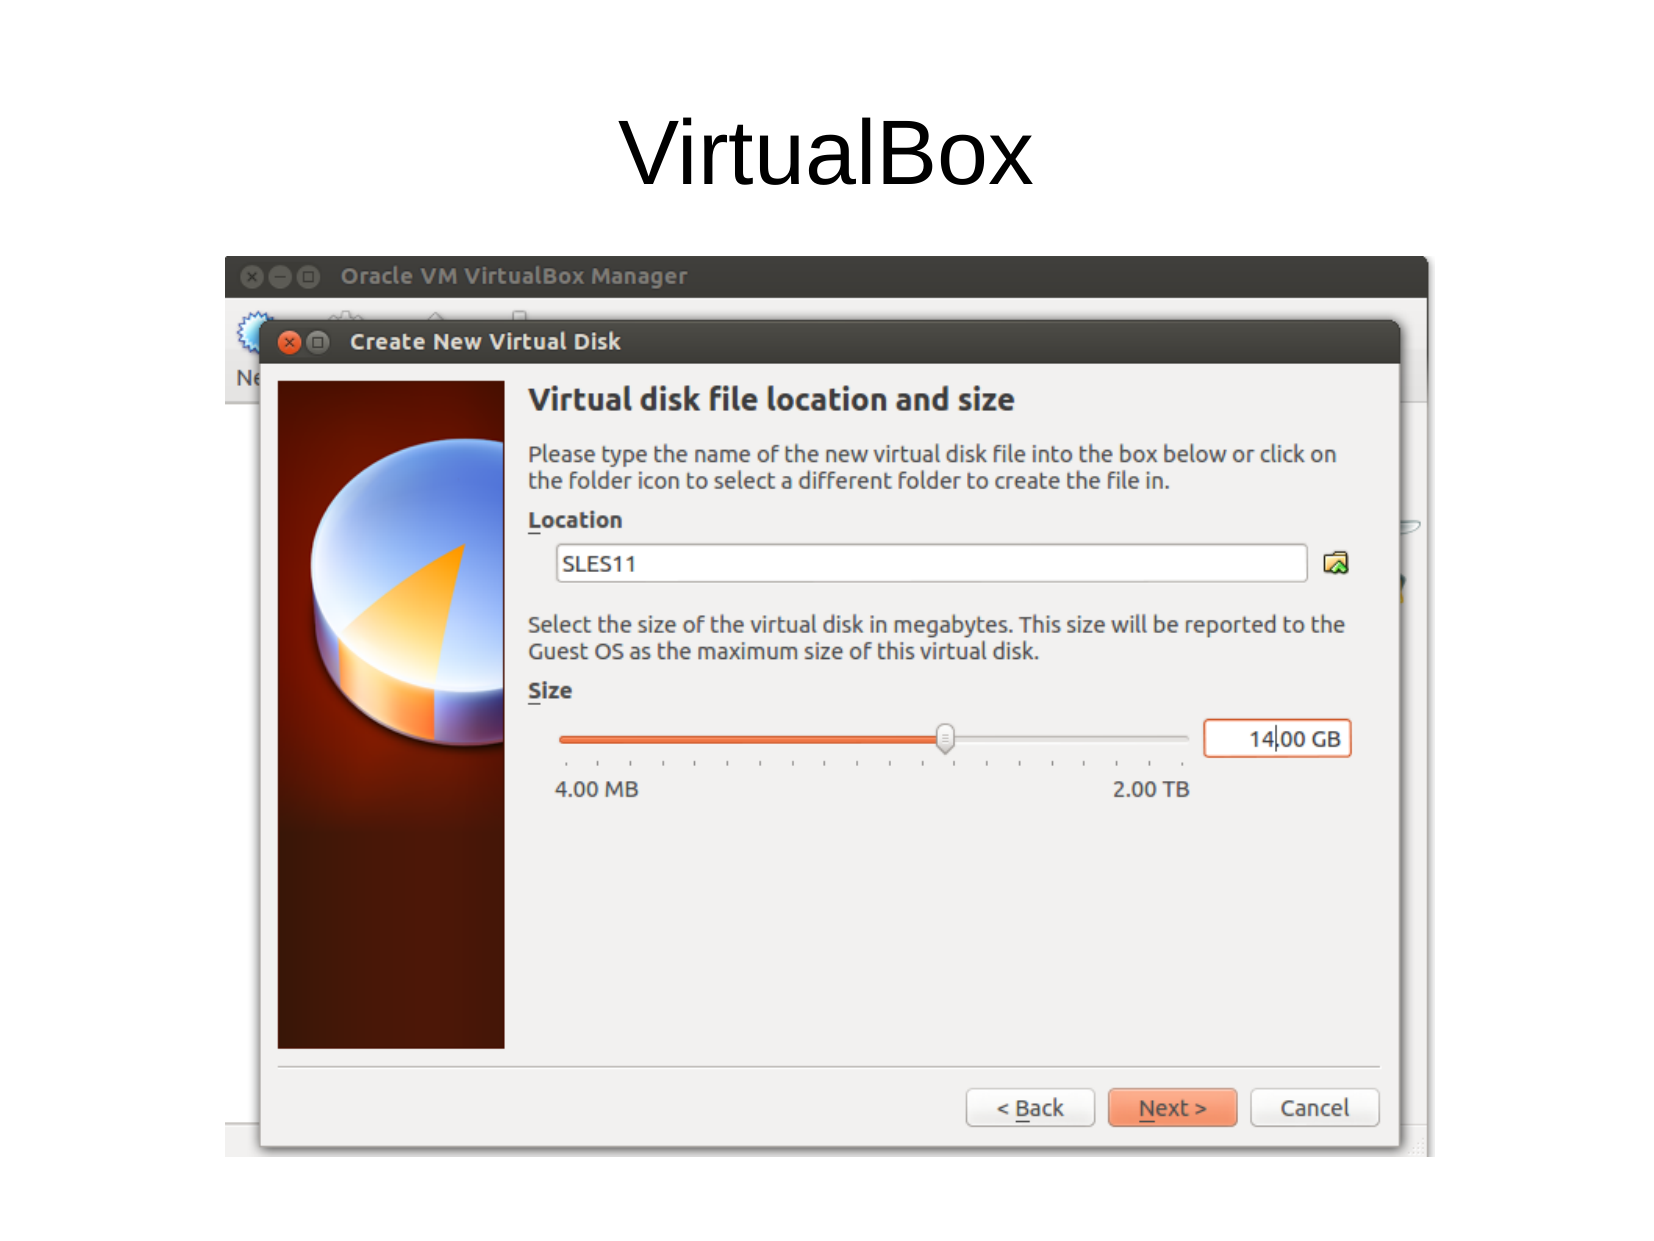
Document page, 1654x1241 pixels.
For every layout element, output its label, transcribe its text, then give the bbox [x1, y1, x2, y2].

title VirtualBox [82, 49, 1571, 257]
picture [225, 256, 1435, 1157]
